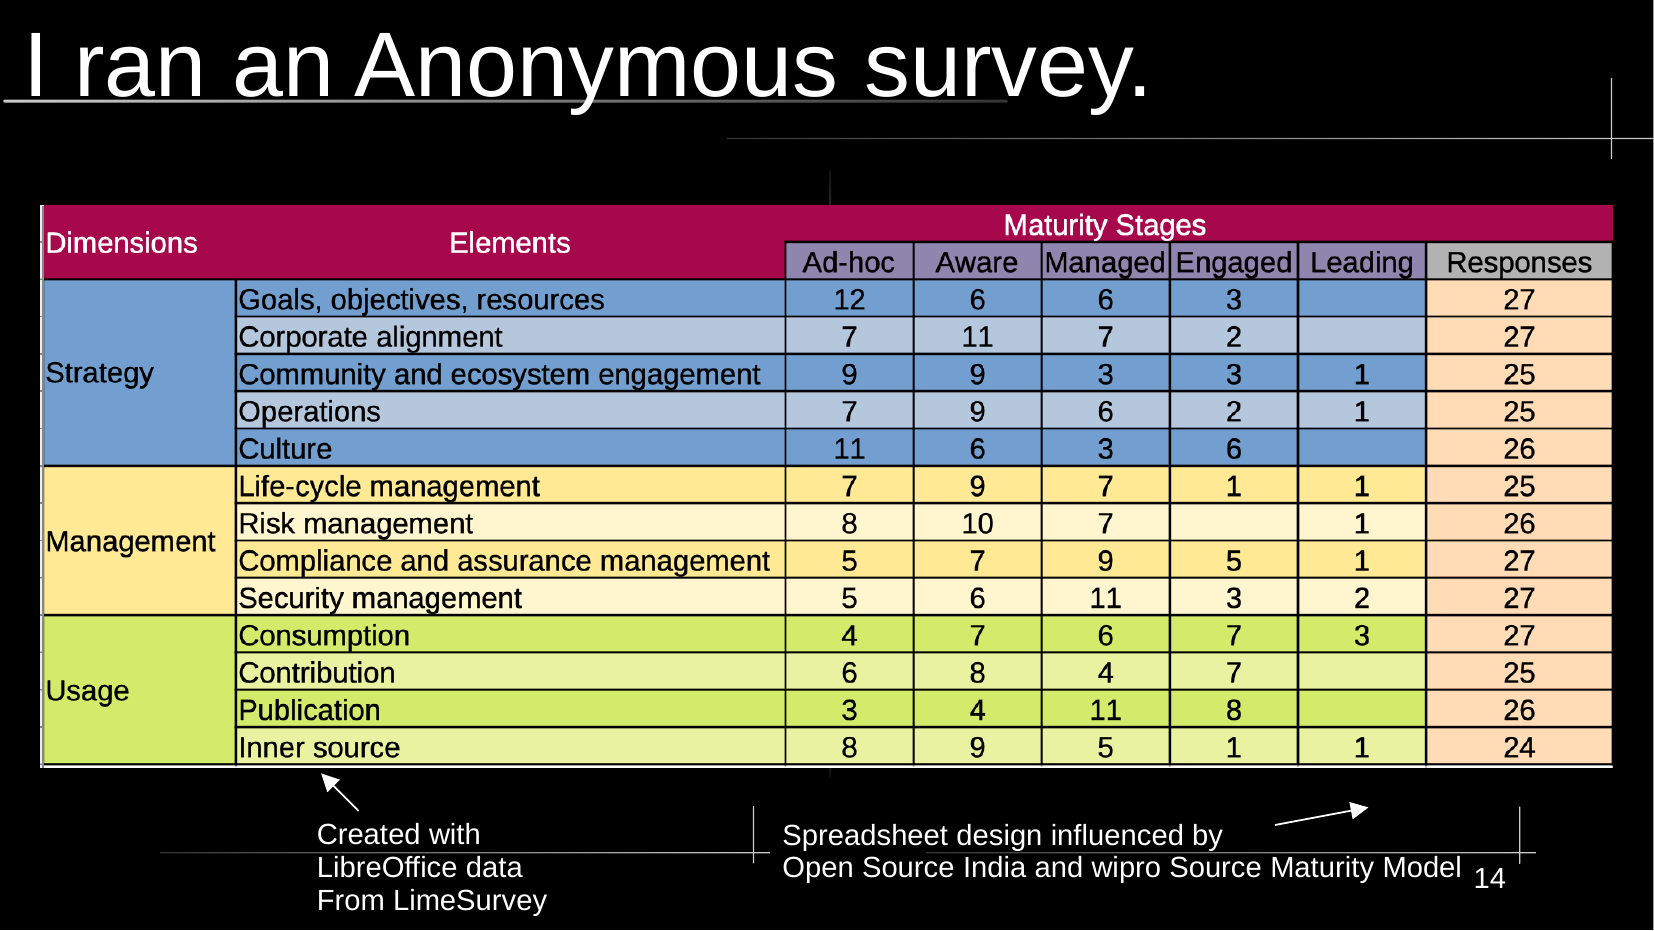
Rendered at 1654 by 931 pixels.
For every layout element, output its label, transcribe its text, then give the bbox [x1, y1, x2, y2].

text_box Created with LibreOffice data From LimeSurvey [302, 810, 563, 925]
text_box Spreadsheet design influenced by Open Source India and wipro Source Maturity Model [767, 811, 1478, 925]
picture [40, 205, 1613, 768]
title I ran an Anonymous survey. [23, 11, 1589, 119]
list Do you see value in an Open Source Project Office? [0, 0, 601, 108]
